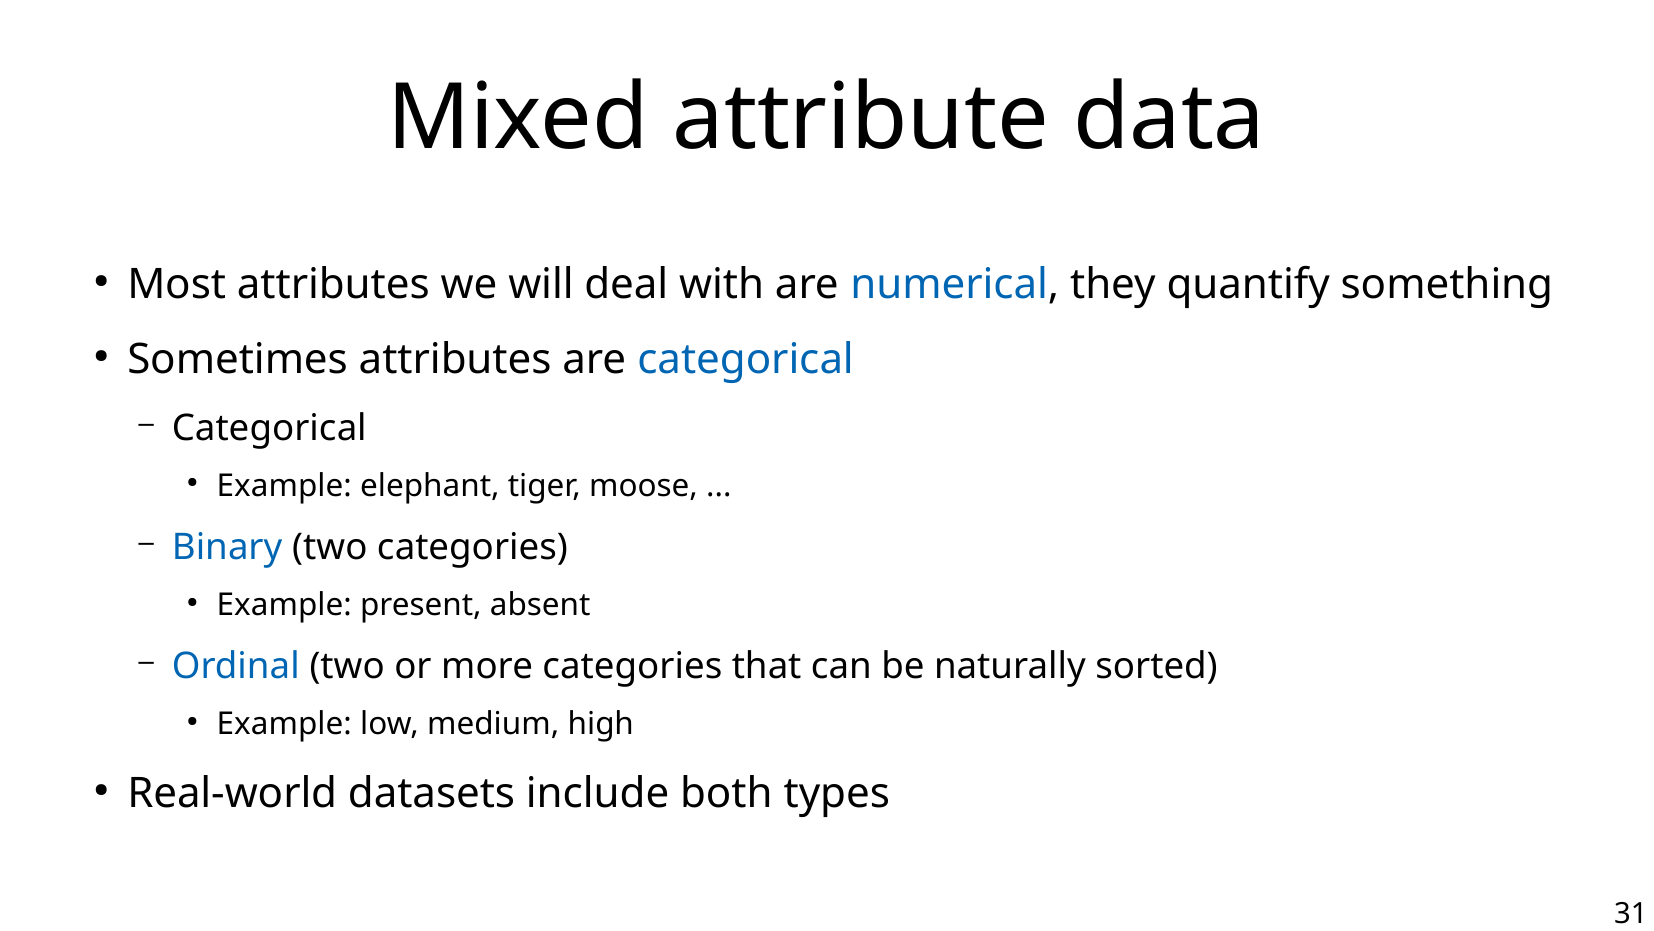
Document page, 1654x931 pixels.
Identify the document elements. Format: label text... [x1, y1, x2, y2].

title Mixed attribute data [82, 1, 1571, 226]
list Most attributes we will deal with are numerical, they quantify something Sometimes attributes are categorical Categorical Example: elephant, tiger, moose, ... Binary (two categories) Example: present, absent Ordinal (two or more categories that can be naturally sorted) Example: low, medium, high Real-world datasets include both types [82, 253, 1571, 856]
